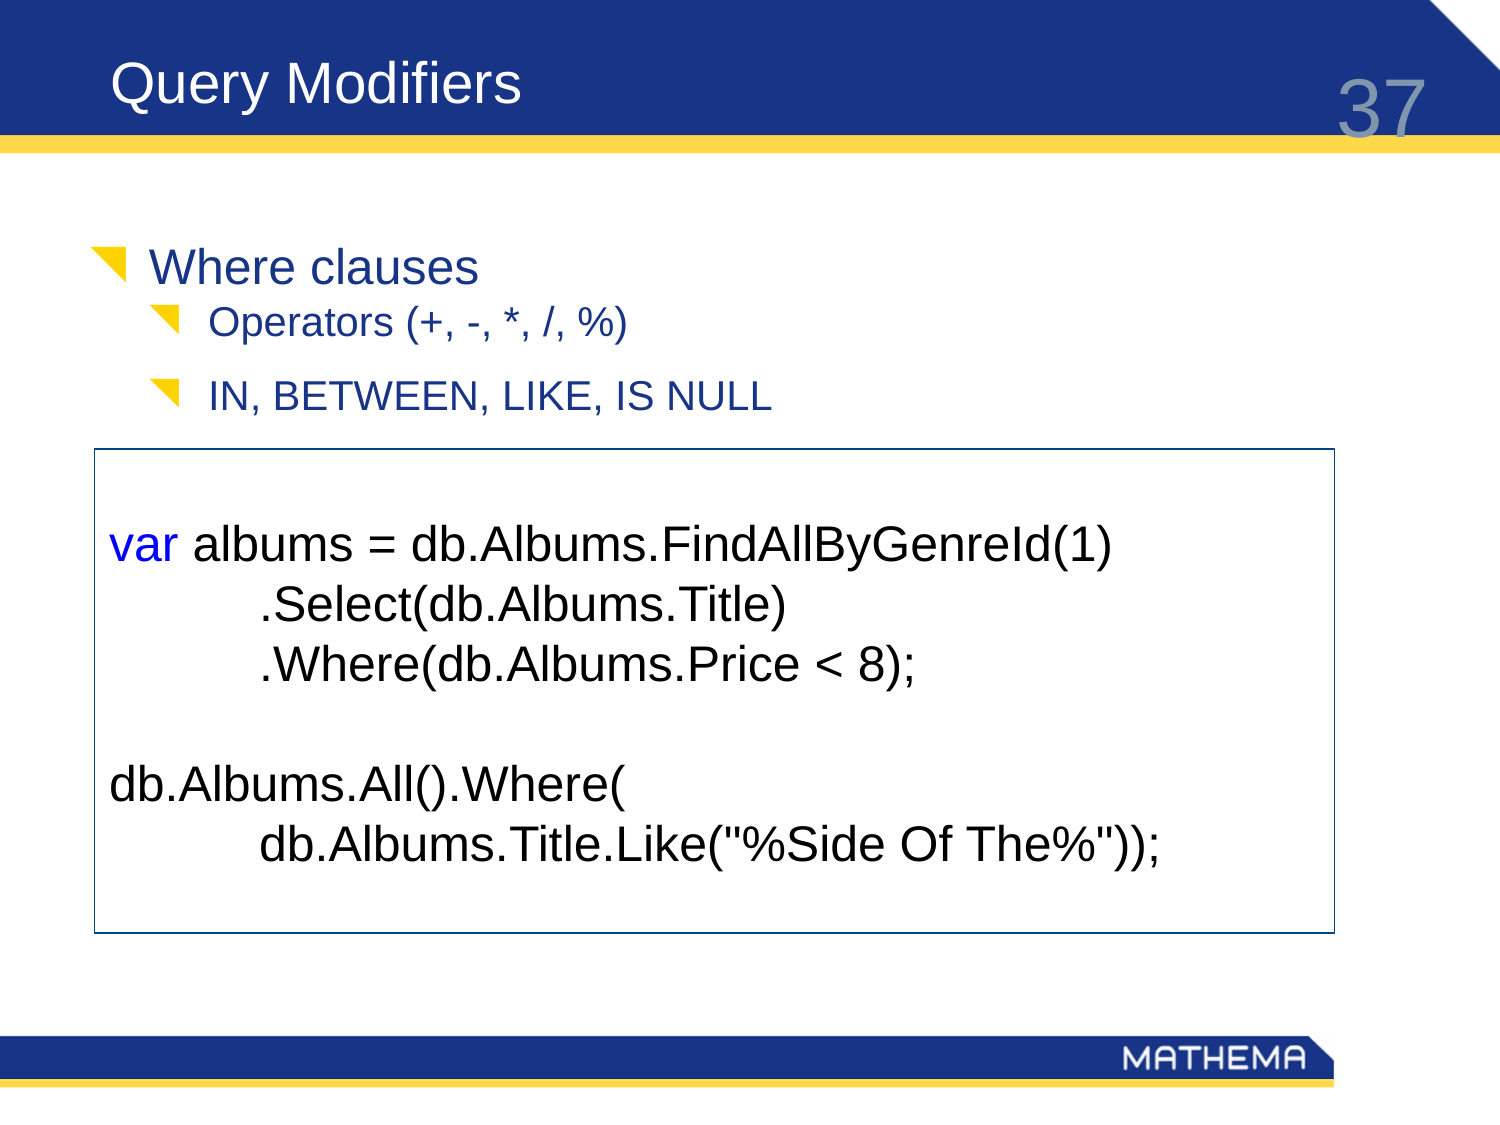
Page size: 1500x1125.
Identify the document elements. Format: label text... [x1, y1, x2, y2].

title Query Modifiers [75, 0, 1426, 174]
picture [0, 0, 1500, 1125]
text_box var albums = db.Albums.FindAllByGenreId(1) .Select(db.Albums.Title) .Where(db.Albums.Price < 8); db.Albums.All().Where( db.Albums.Title.Like("%Side Of The%")); [94, 448, 1335, 934]
list Where clauses Operators (+, -, *, /, %) IN, BETWEEN, LIKE, IS NULL [75, 227, 1426, 970]
